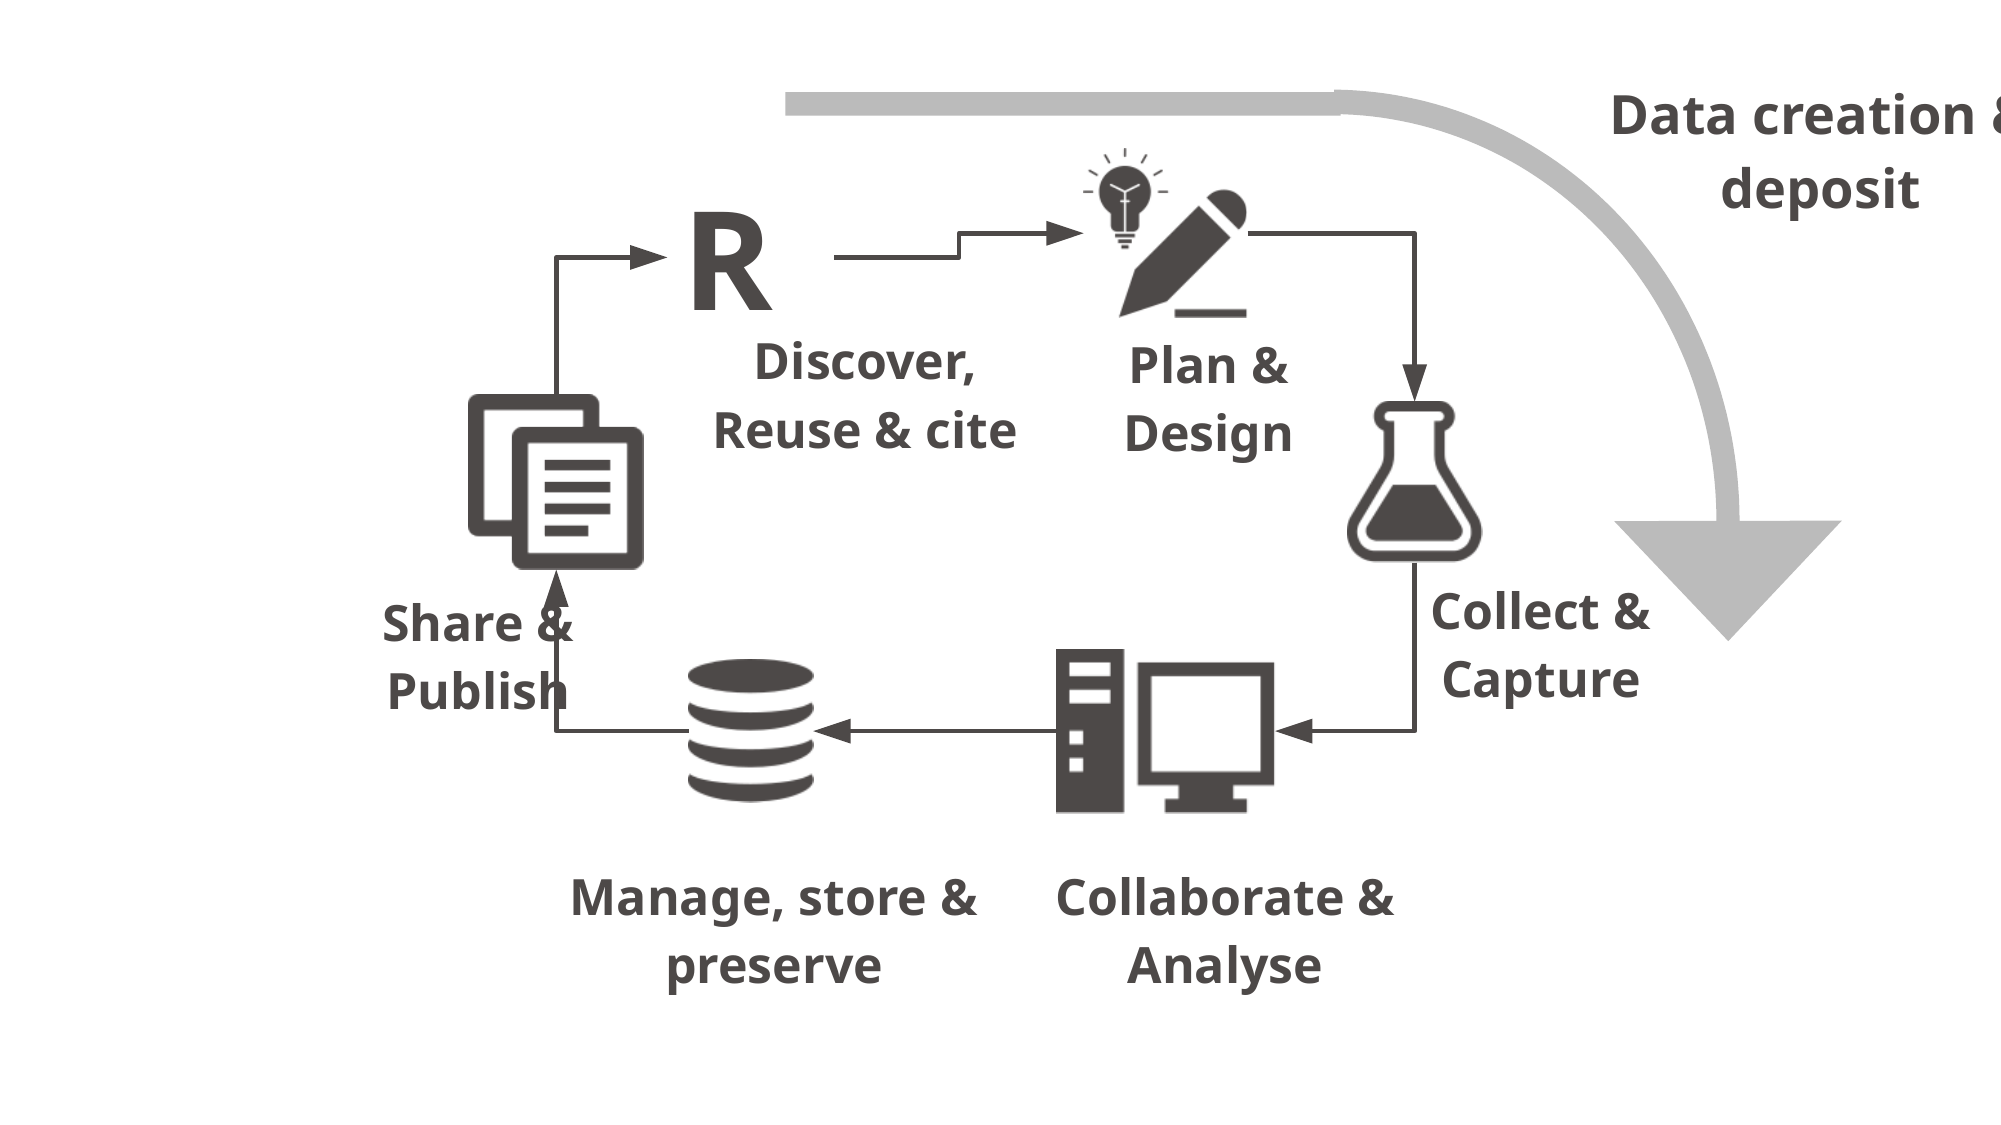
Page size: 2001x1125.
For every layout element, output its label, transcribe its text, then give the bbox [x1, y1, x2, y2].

text_box Share & Publish [367, 580, 554, 696]
text_box R [667, 156, 835, 311]
text_box [785, 89, 1842, 642]
text_box Plan & Design [1108, 322, 1288, 438]
picture [468, 394, 644, 570]
text_box Discover, Reuse & cite [697, 318, 993, 434]
picture [1347, 401, 1483, 563]
text_box Manage, store & preserve [555, 854, 941, 970]
text_box Share & Publish [559, 607, 568, 696]
picture [1056, 649, 1276, 814]
text_box Data creation & deposit [1594, 68, 1991, 193]
text_box Collect & Capture [1417, 568, 1639, 684]
picture [1083, 148, 1248, 318]
text_box Collaborate & Analyse [1040, 854, 1546, 970]
picture [688, 659, 814, 803]
